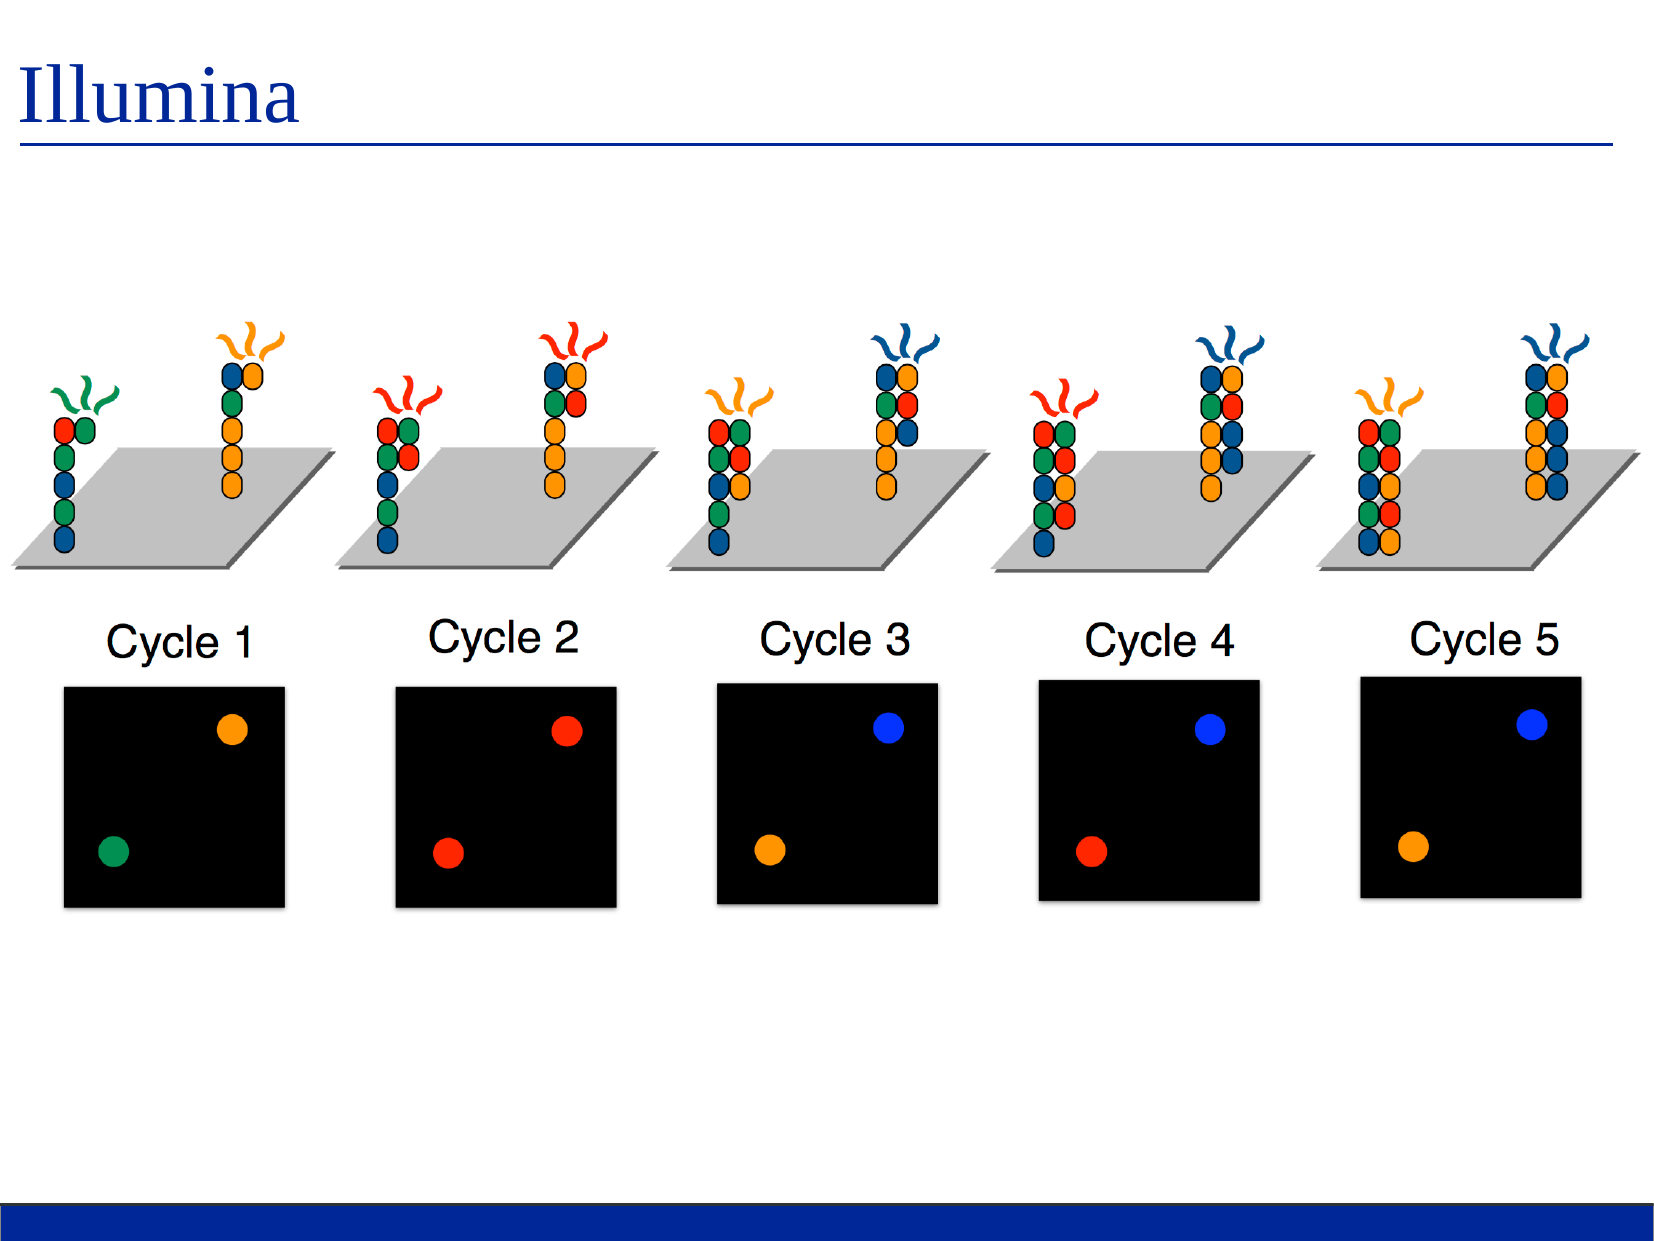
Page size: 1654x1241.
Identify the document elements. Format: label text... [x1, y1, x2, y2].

title Illumina [17, 0, 1589, 198]
picture [8, 305, 1651, 941]
